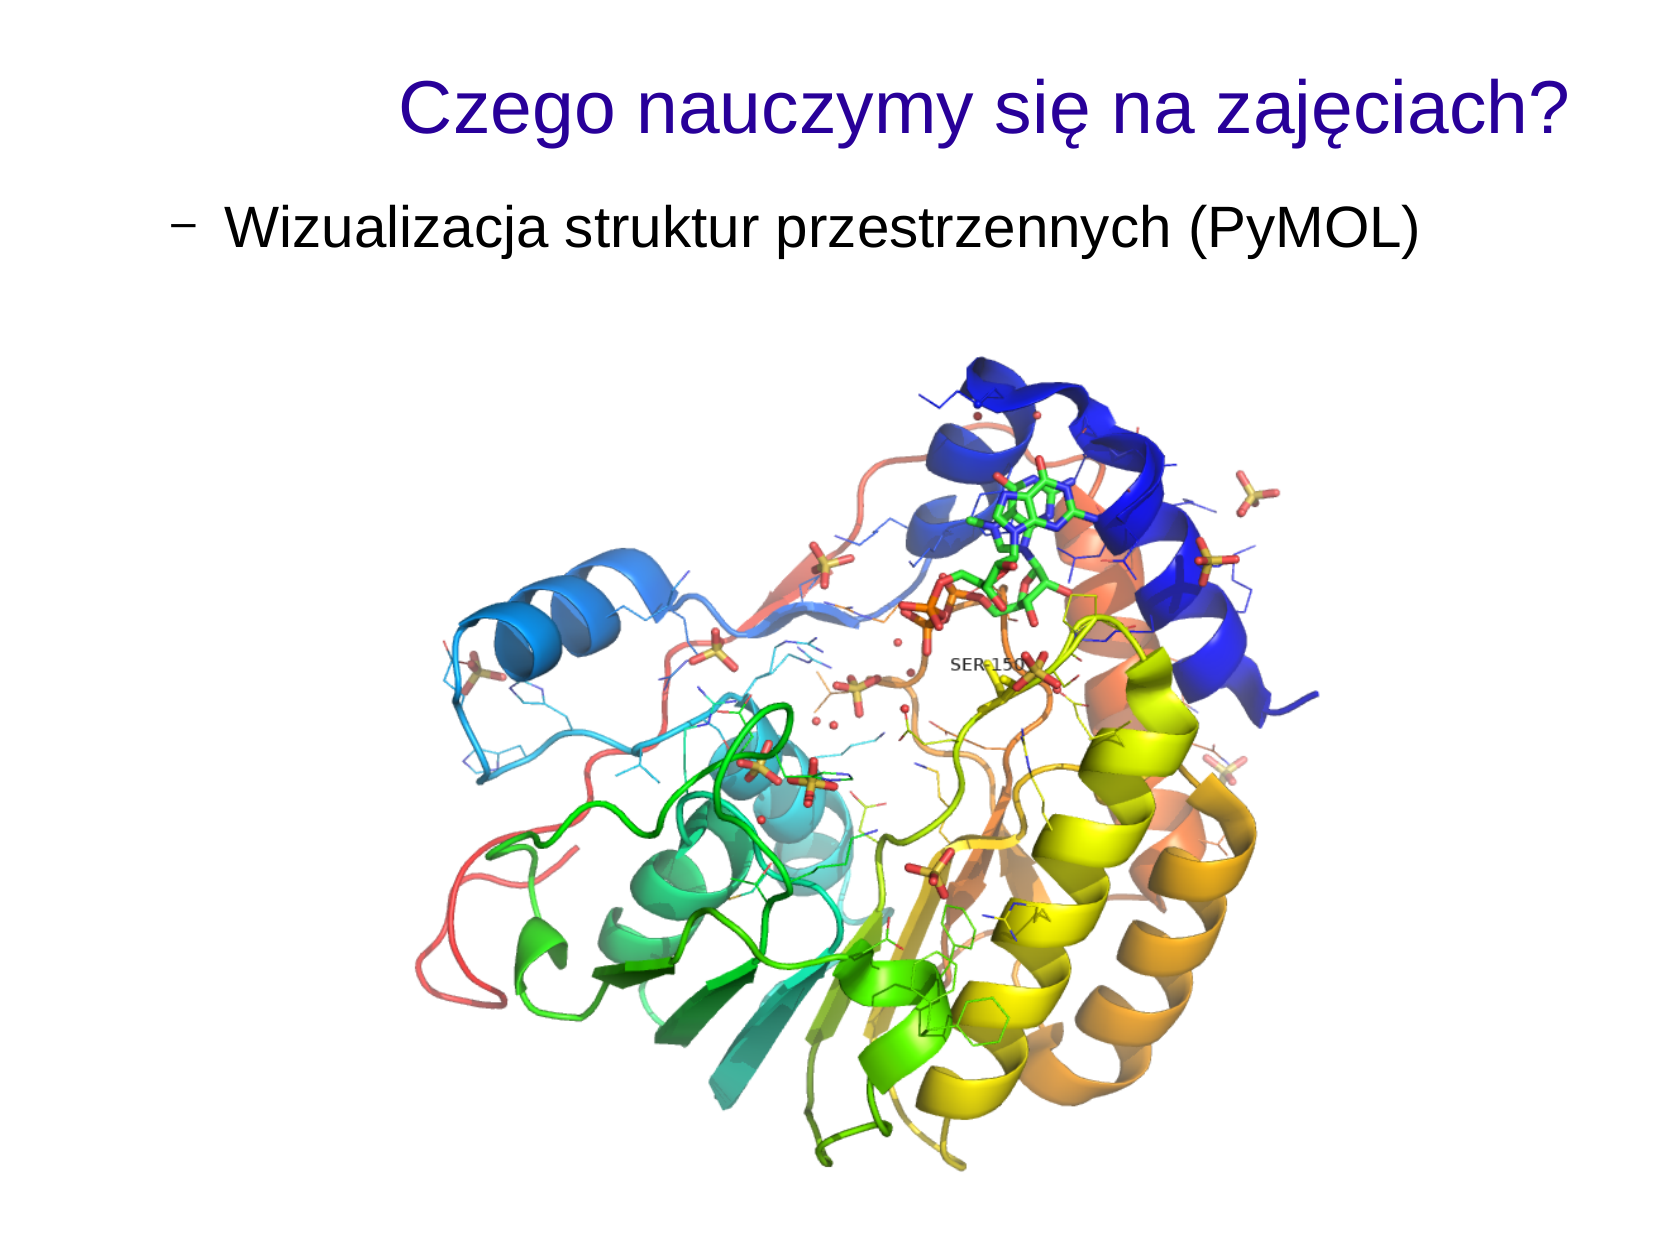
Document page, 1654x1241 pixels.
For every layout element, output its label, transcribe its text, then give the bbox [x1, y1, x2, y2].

list Wizualizacja struktur przestrzennych (PyMOL) [82, 195, 1606, 915]
picture [405, 350, 1336, 1177]
title Czego nauczymy się na zajęciach? [82, 49, 1571, 166]
